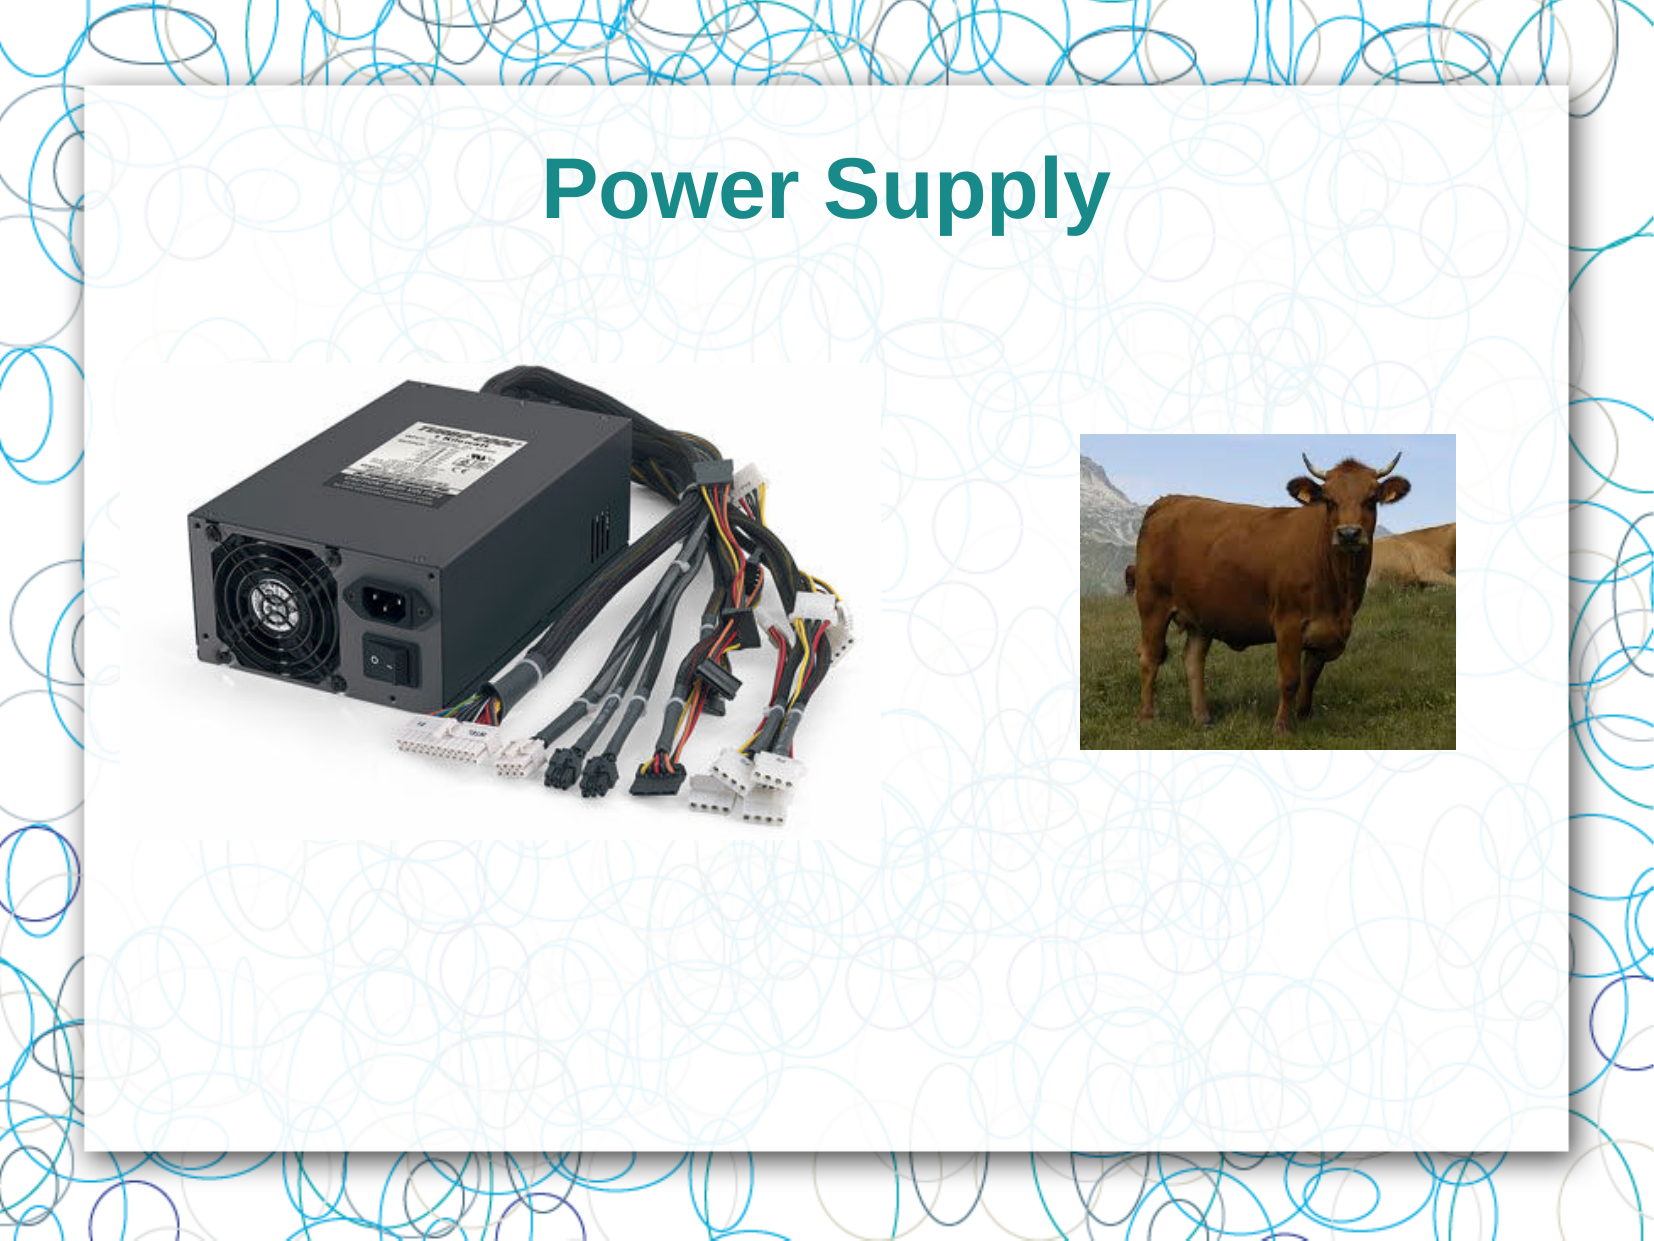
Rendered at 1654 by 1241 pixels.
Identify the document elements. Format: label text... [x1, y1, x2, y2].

picture [0, 0, 1654, 1241]
title Power Supply [82, 84, 1571, 292]
